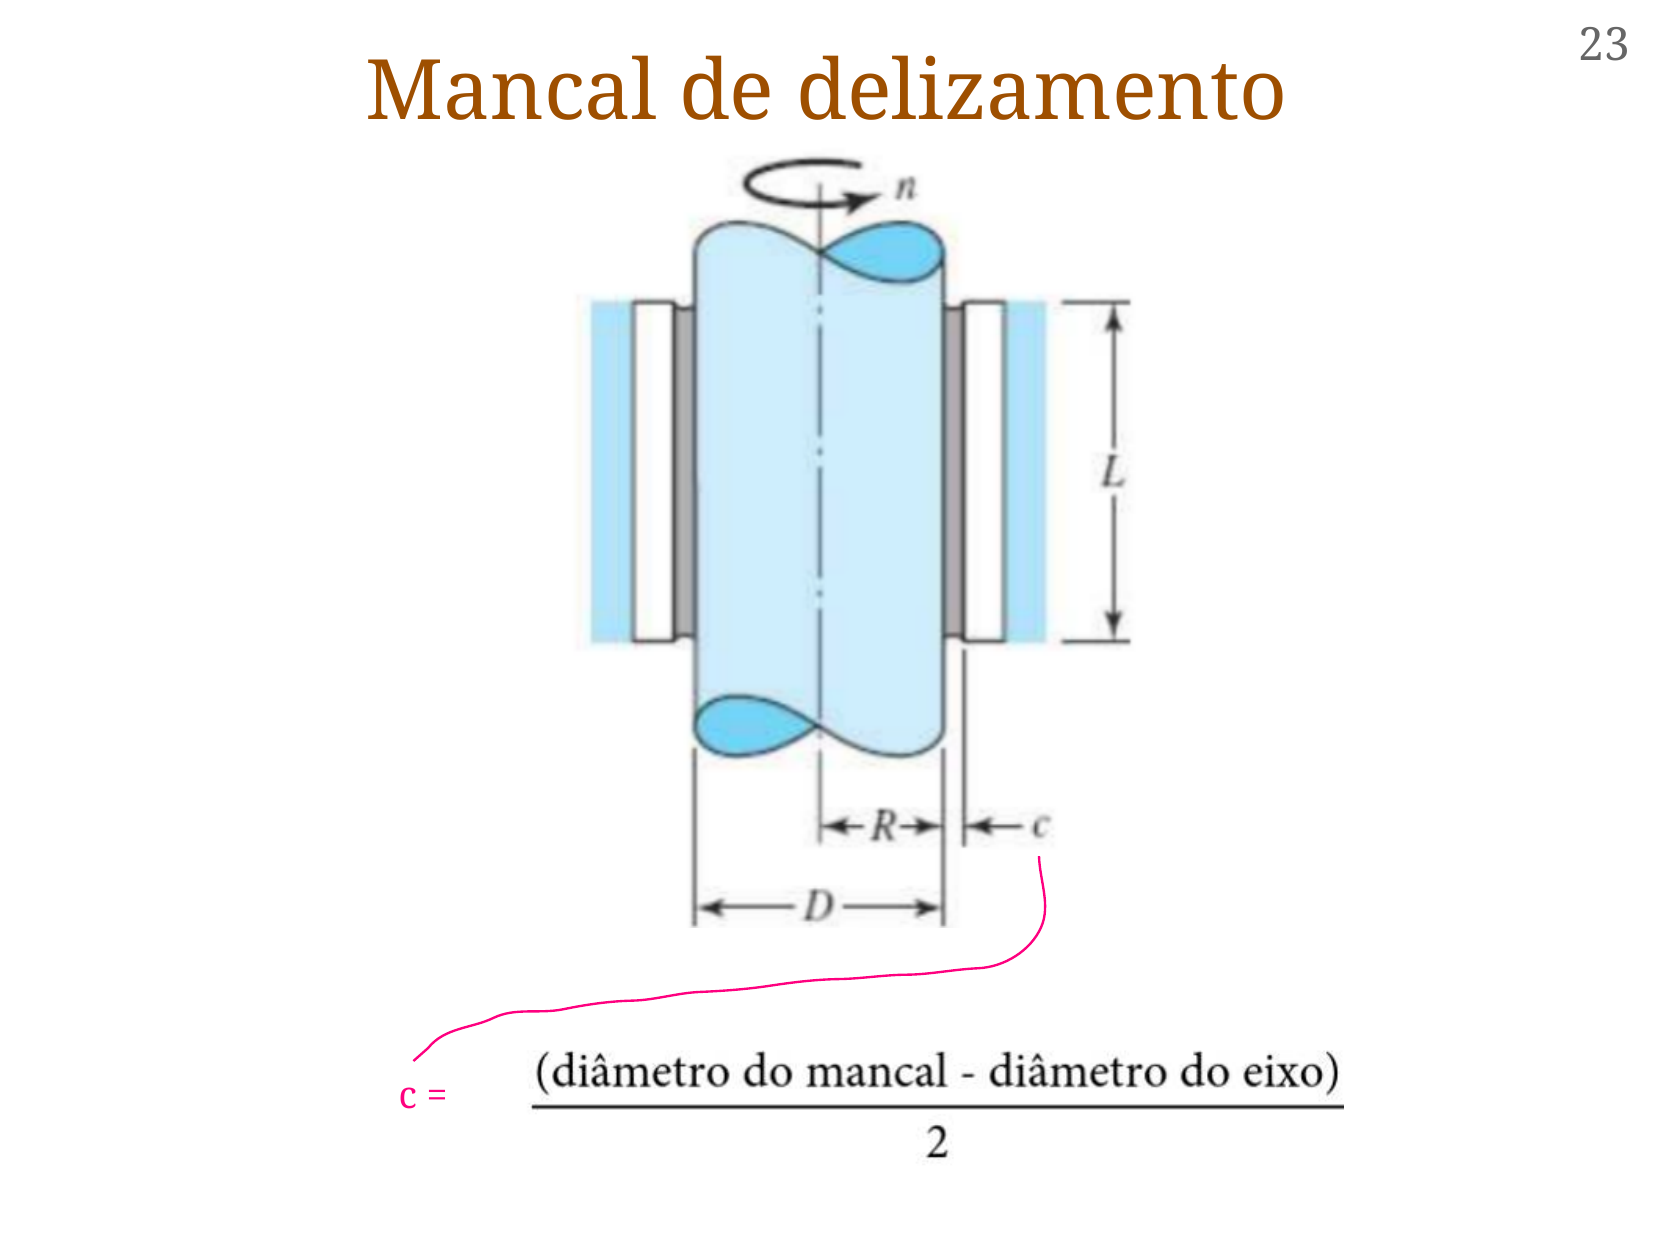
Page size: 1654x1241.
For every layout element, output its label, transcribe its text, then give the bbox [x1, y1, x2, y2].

picture [515, 1038, 1344, 1167]
text_box c = [383, 1061, 516, 1127]
picture [563, 147, 1137, 928]
title Mancal de delizamento [59, 29, 1595, 148]
